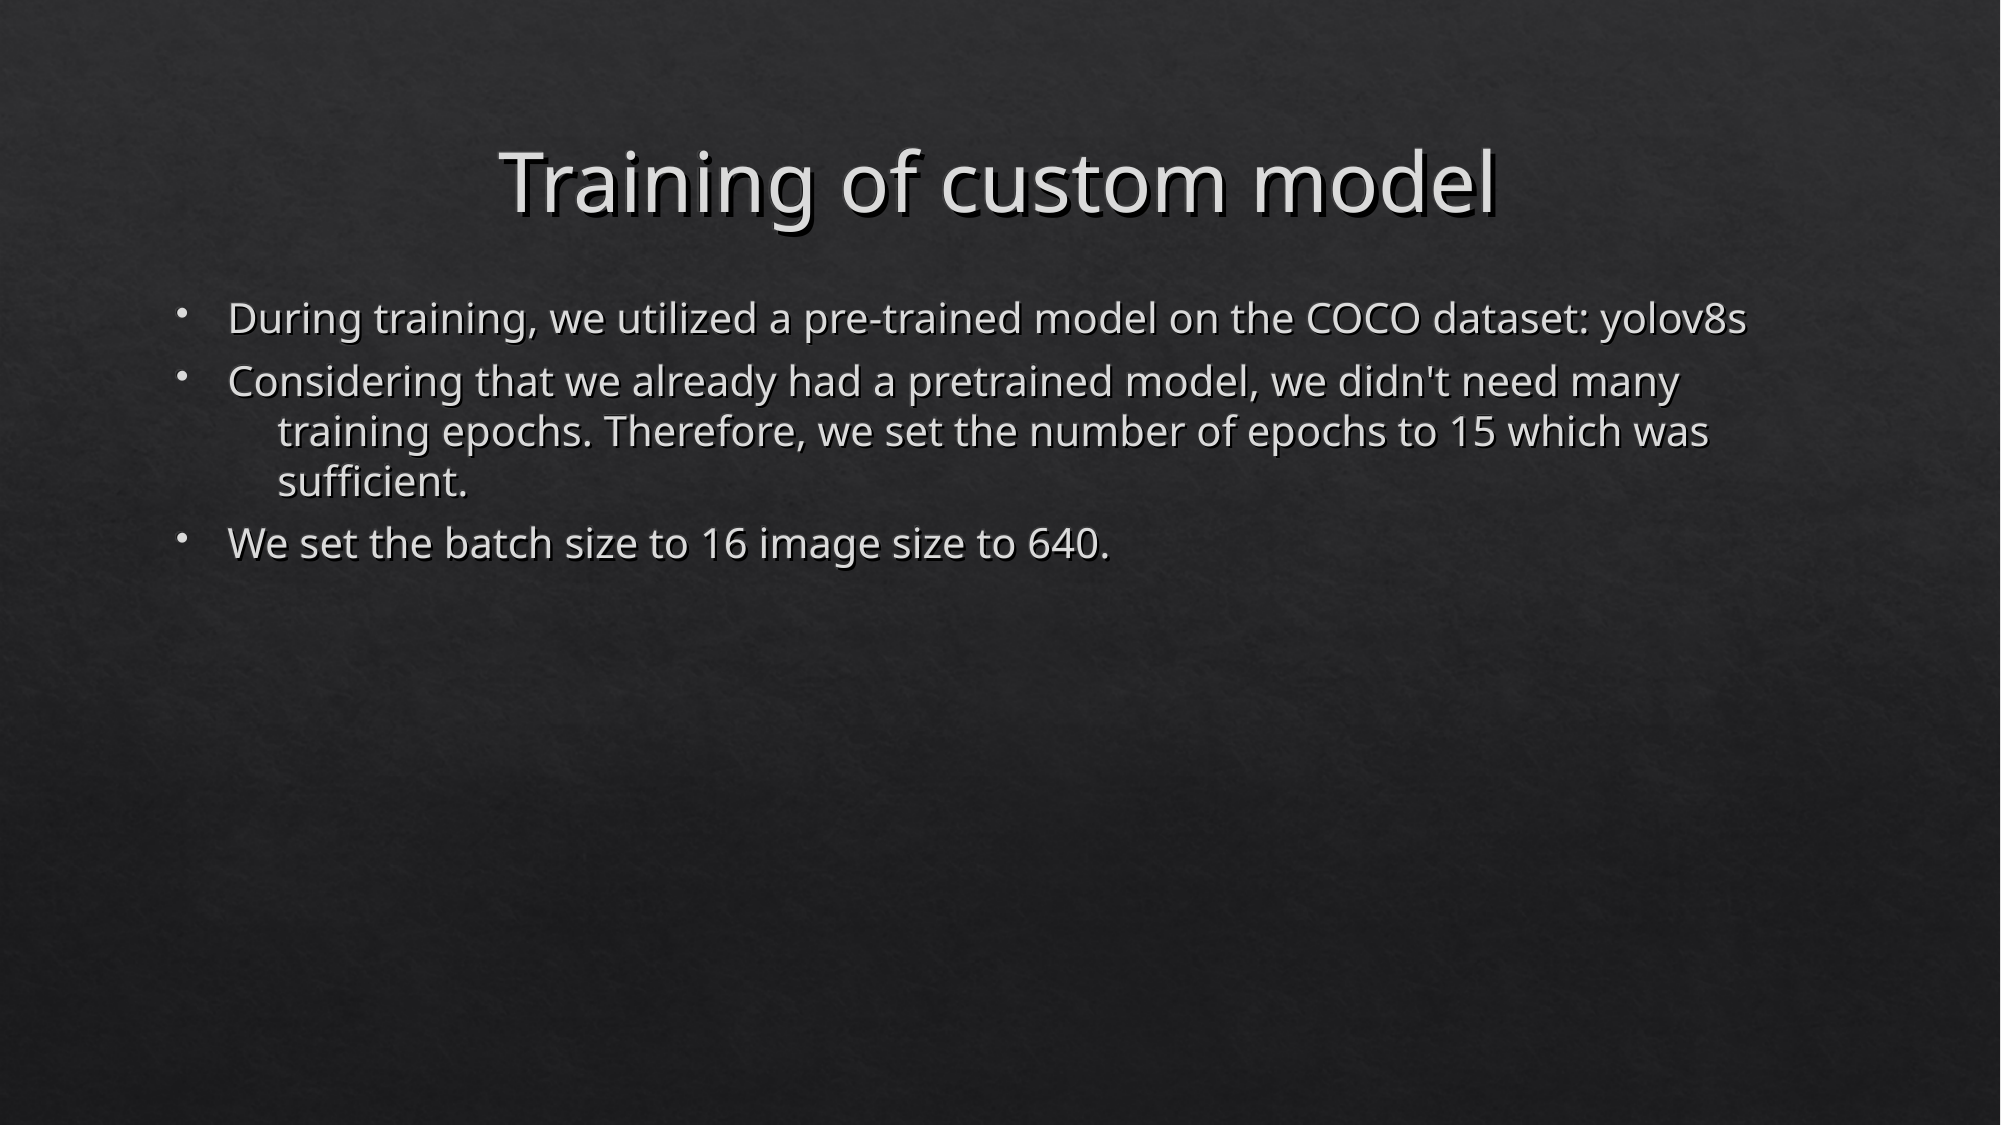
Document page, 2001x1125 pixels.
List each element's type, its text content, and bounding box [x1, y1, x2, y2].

list During training, we utilized a pre-trained model on the COCO dataset: yolov8s Considering that we already had a pretrained model, we didn't need many training epochs. Therefore, we set the number of epochs to 15 which was sufficient. We set the batch size to 16 image size to 640. [149, 284, 1849, 950]
title Training of custom model [149, 99, 1849, 260]
